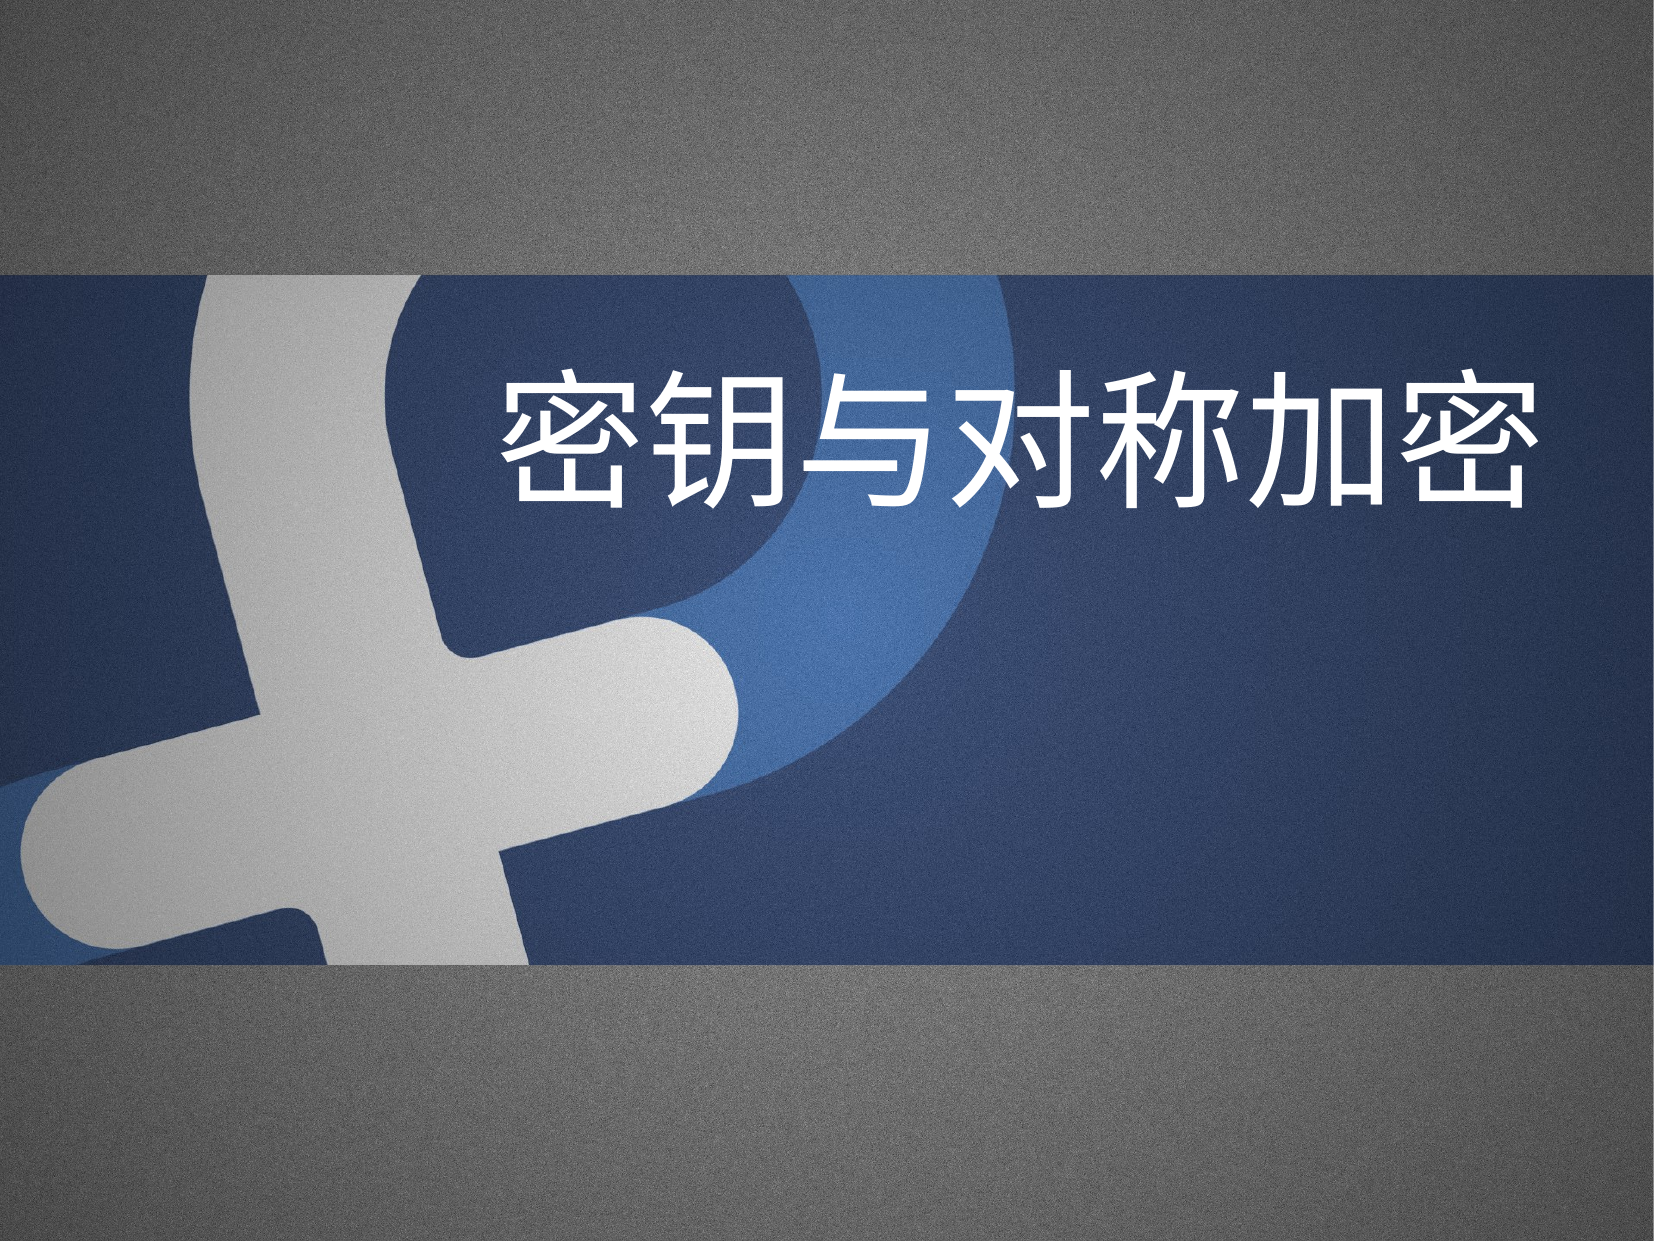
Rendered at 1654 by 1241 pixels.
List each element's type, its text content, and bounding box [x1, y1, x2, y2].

text_box 密钥与对称加密 [446, 315, 1561, 654]
picture [0, 0, 1654, 1241]
